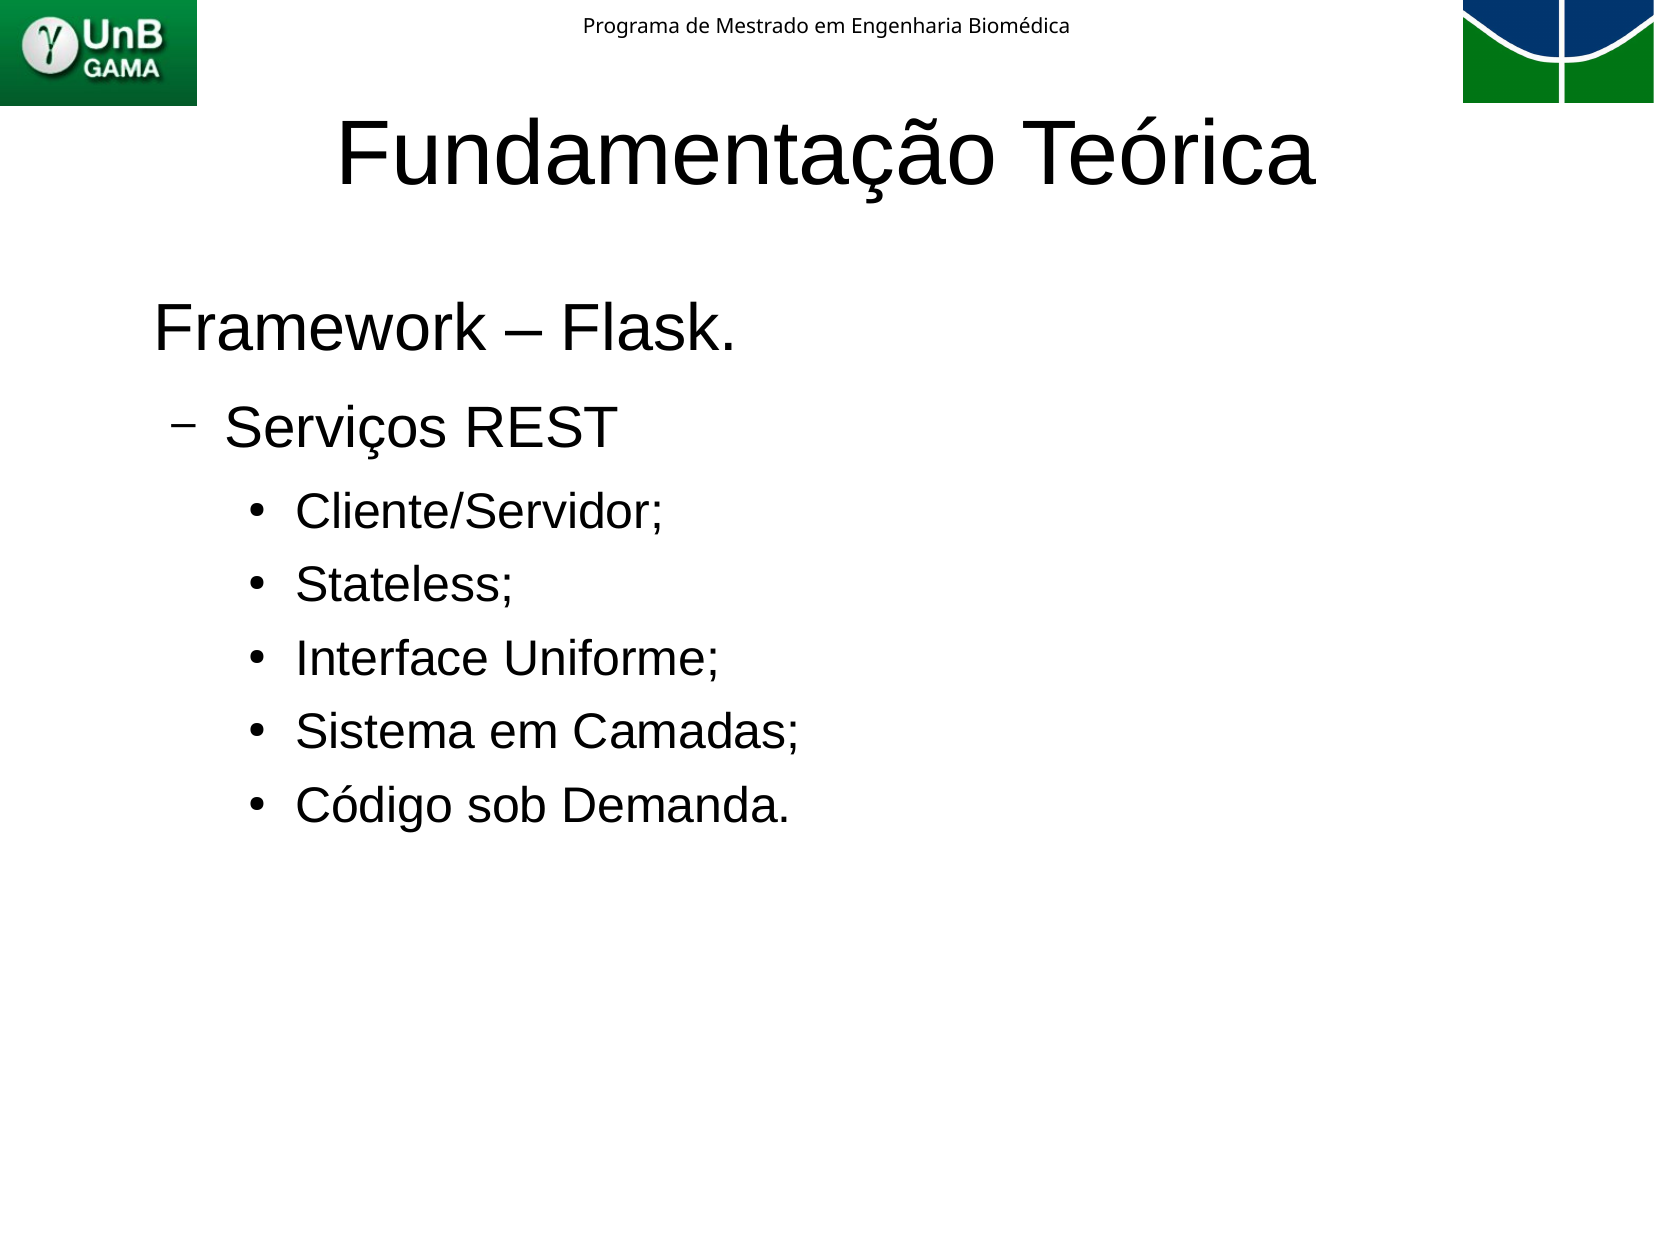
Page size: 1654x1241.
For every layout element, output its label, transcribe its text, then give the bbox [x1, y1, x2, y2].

list Framework – Flask. Serviços REST Cliente/Servidor; Stateless; Interface Uniforme; Sistema em Camadas; Código sob Demanda. [82, 290, 1571, 1010]
picture [0, 0, 197, 106]
title Fundamentação Teórica [82, 49, 1571, 257]
picture [1463, 0, 1654, 103]
